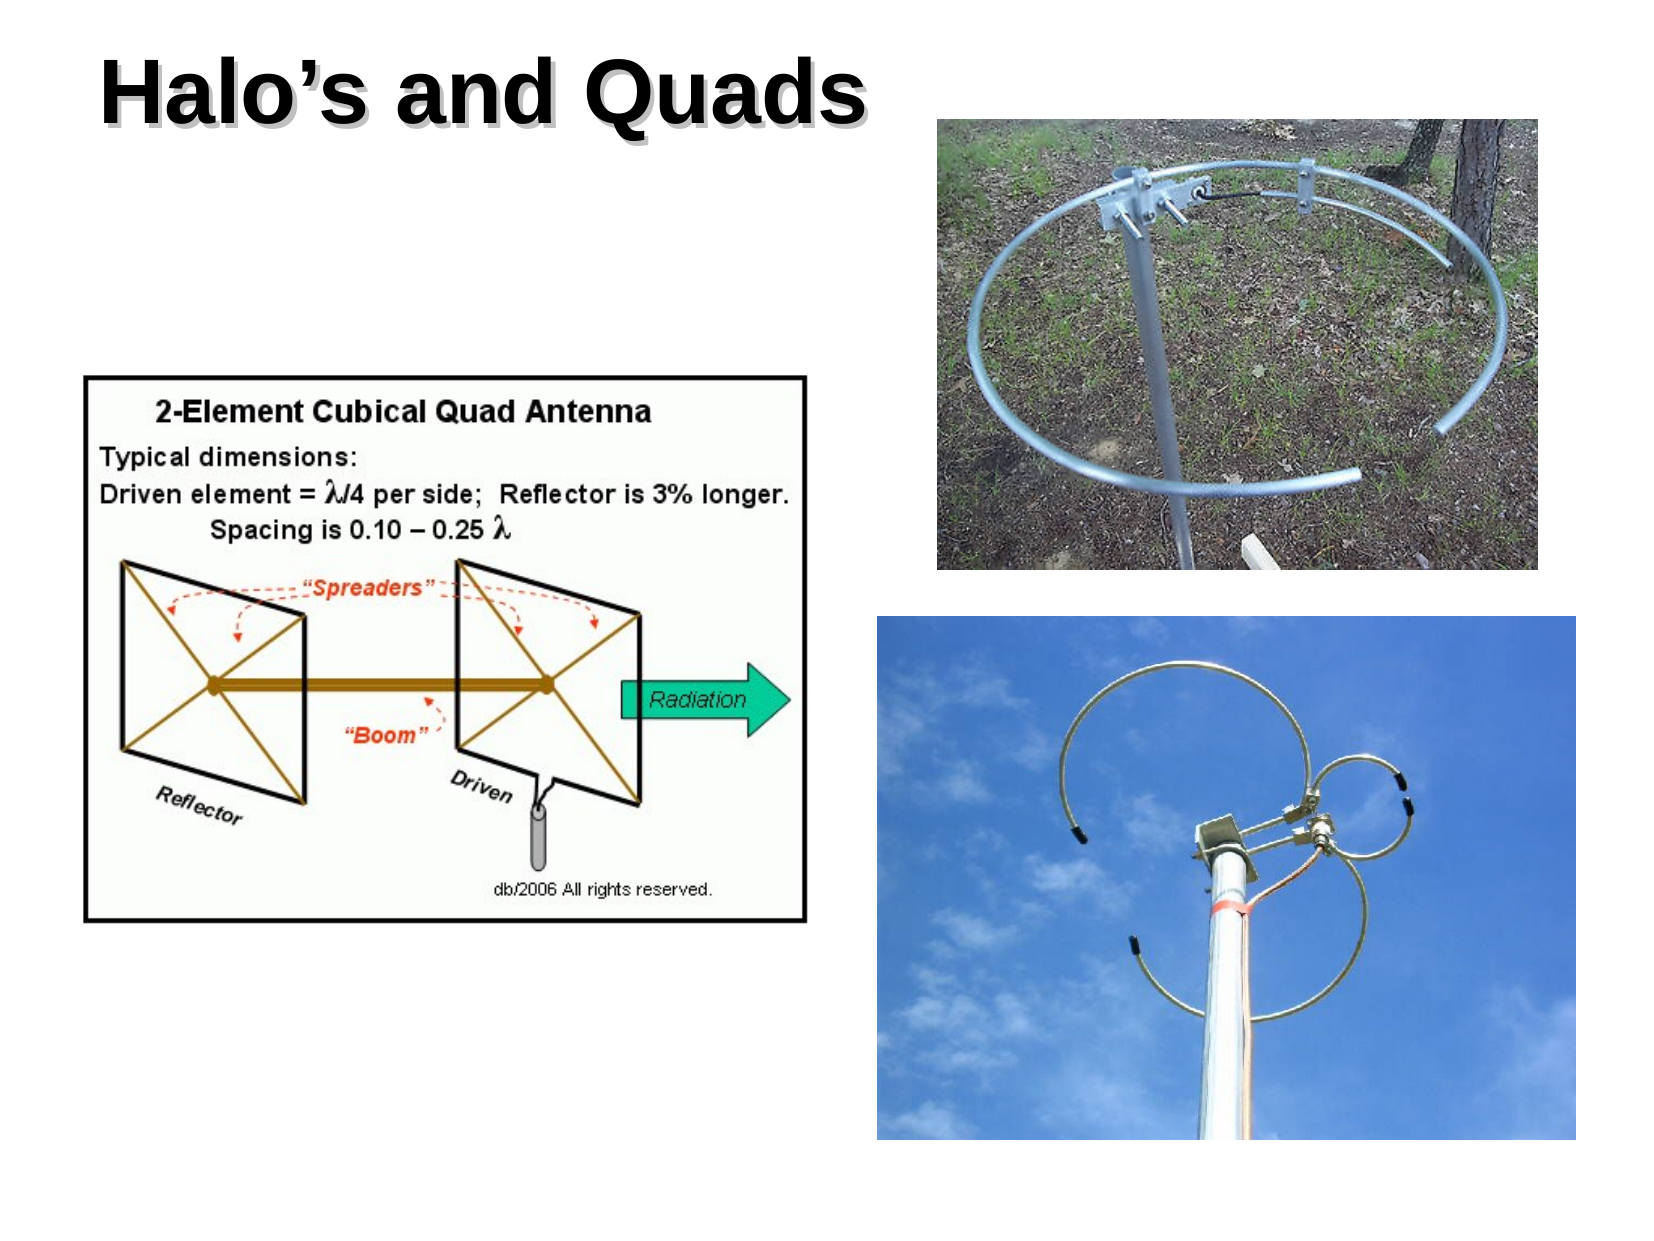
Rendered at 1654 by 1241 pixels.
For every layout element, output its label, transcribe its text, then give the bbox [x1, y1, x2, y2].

title Halo’s and Quads [82, 40, 886, 144]
picture [877, 616, 1576, 1141]
picture [937, 119, 1538, 571]
picture [82, 374, 809, 925]
